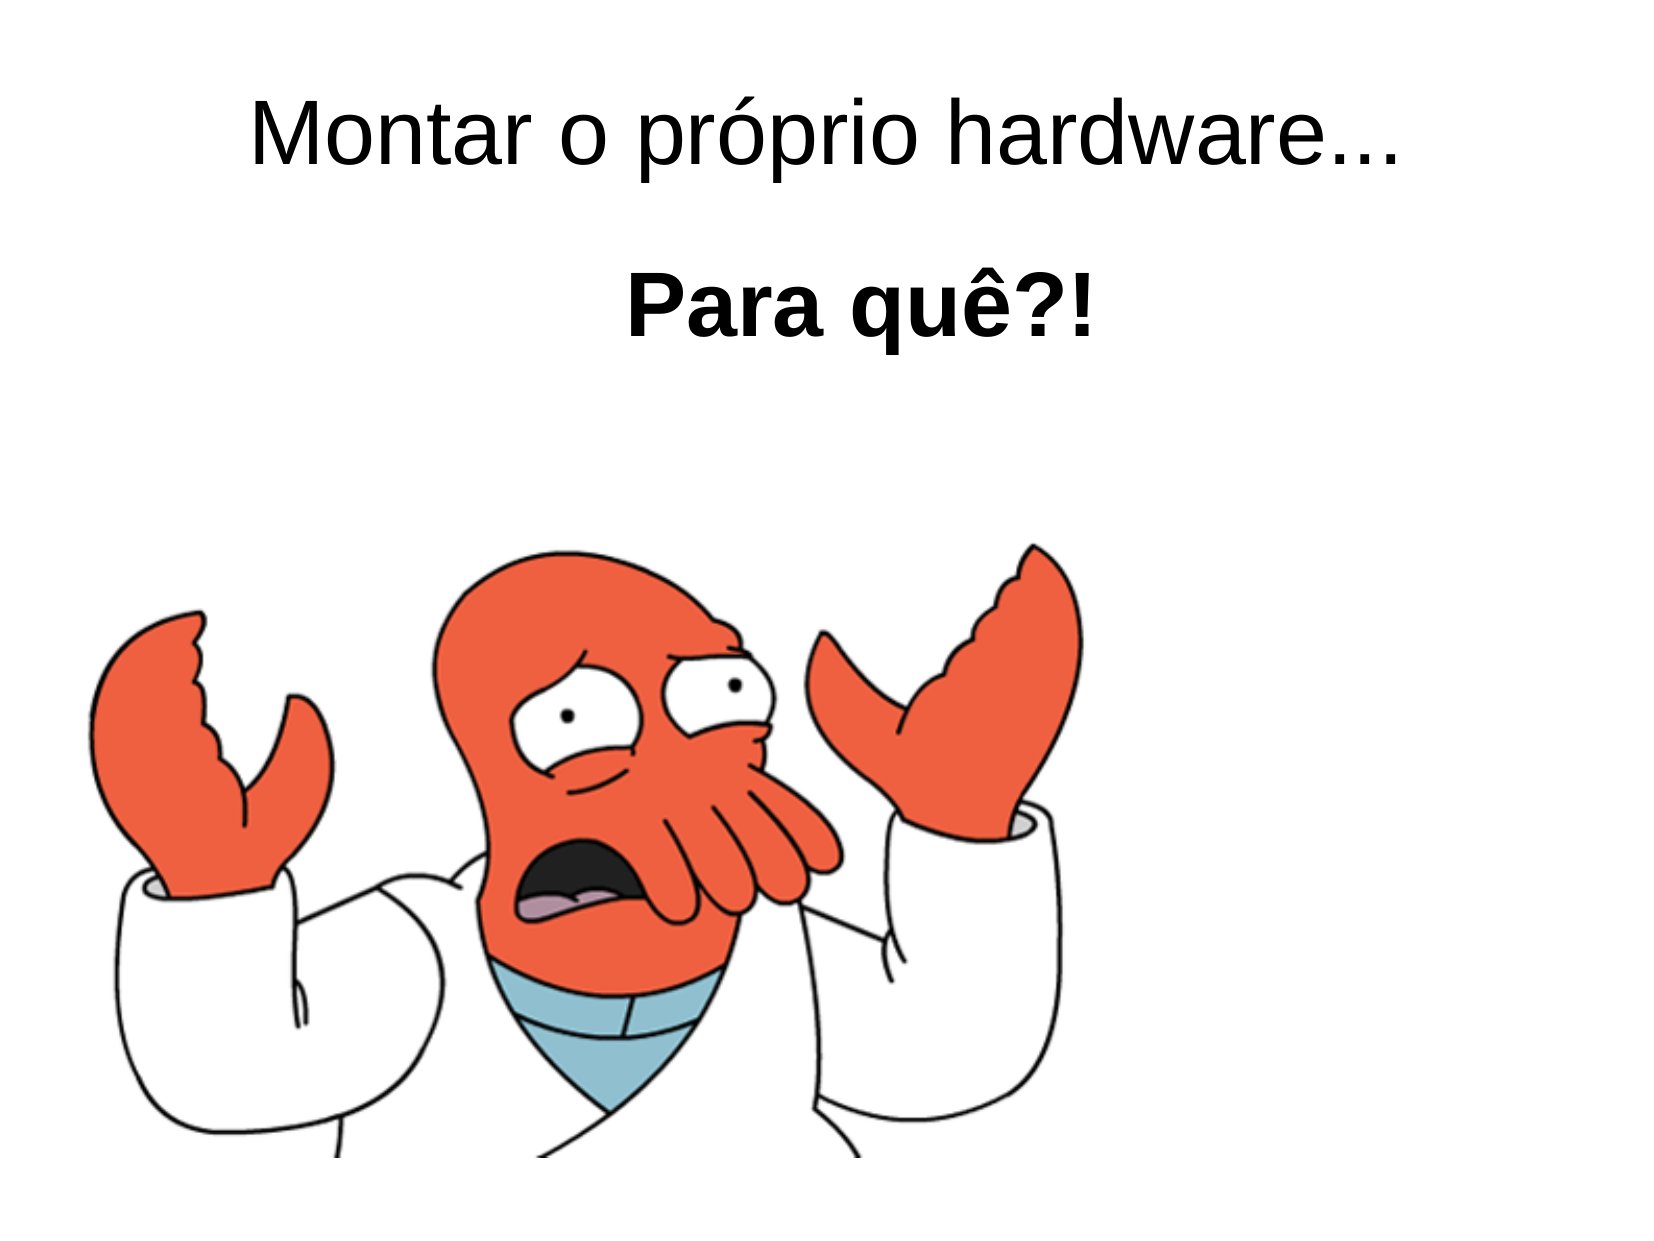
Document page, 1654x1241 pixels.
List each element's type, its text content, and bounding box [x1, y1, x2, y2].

title Para quê?! [118, 200, 1607, 408]
picture [70, 530, 1111, 1158]
title Montar o próprio hardware... [82, 29, 1571, 237]
